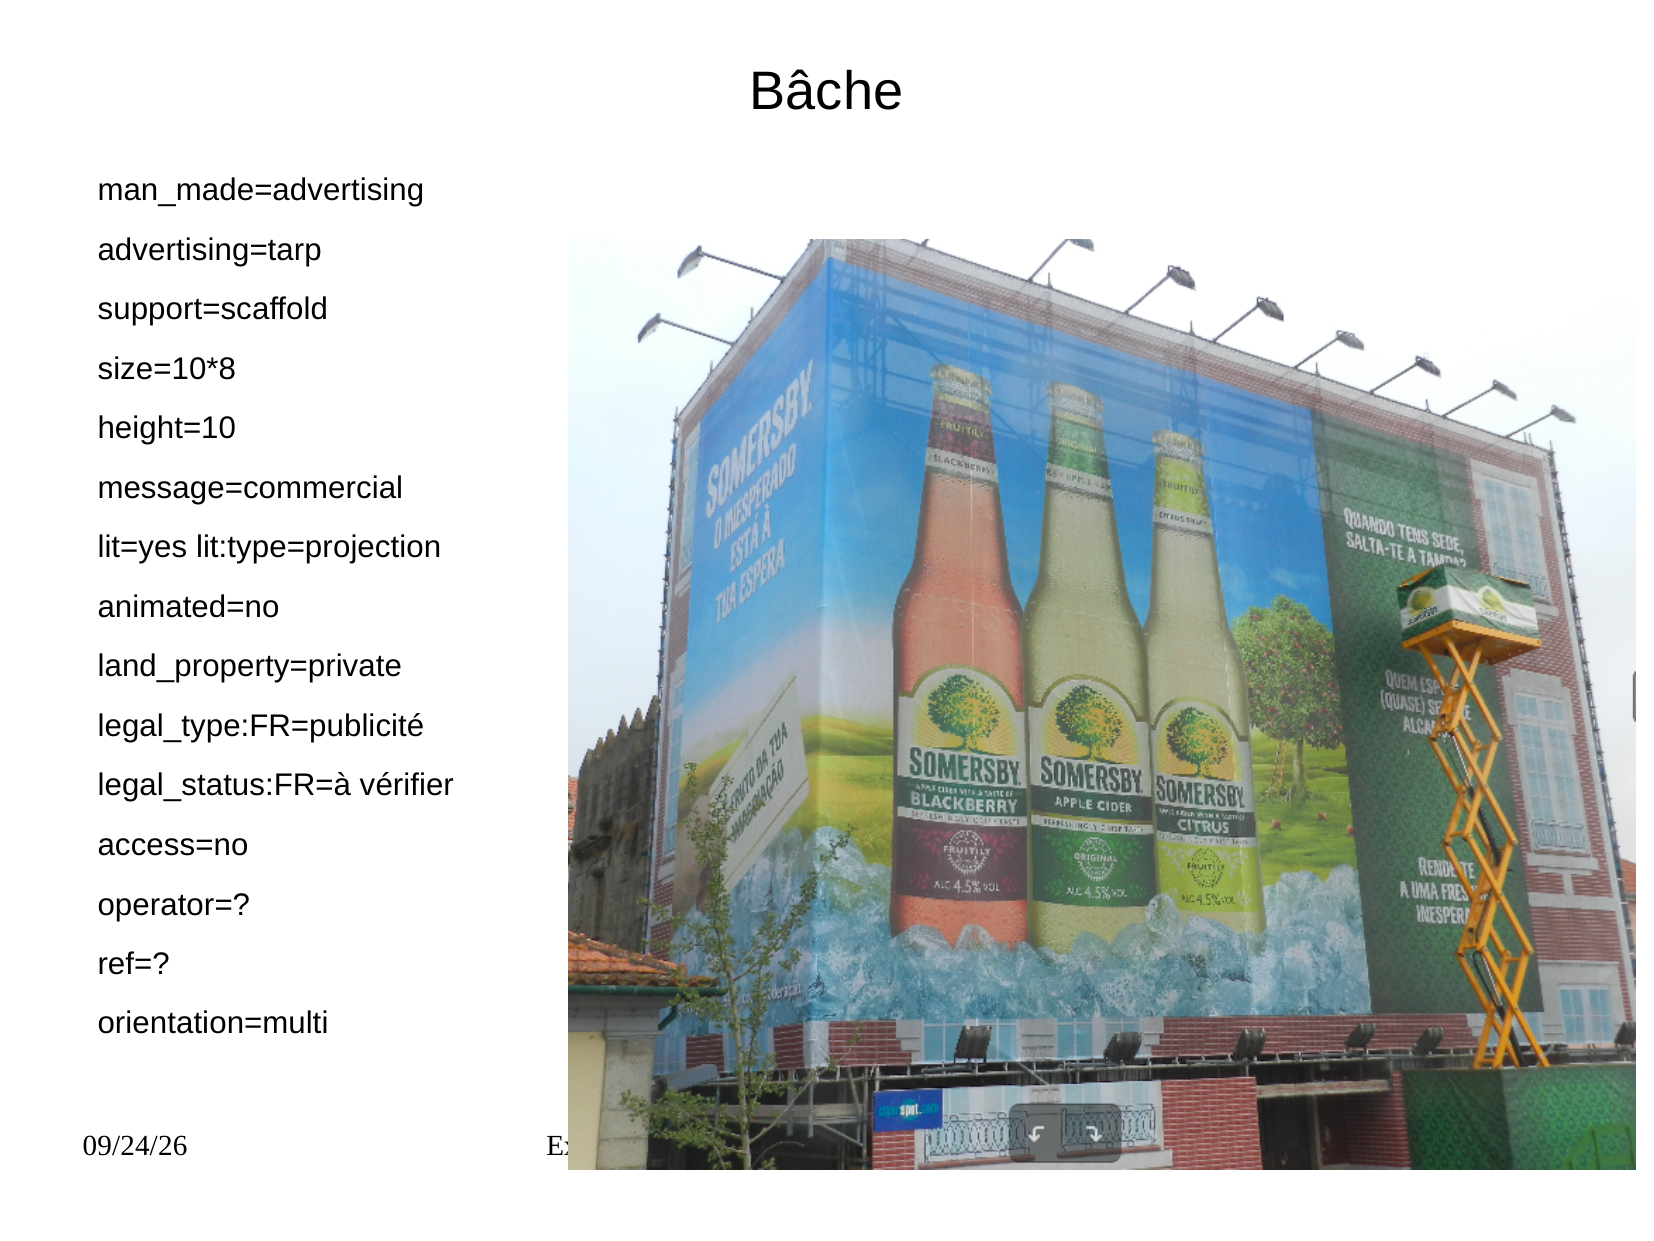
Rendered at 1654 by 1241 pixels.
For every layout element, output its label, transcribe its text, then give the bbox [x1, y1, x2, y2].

text_box man_made=advertising advertising=tarp support=scaffold size=10*8 height=10 message=commercial lit=yes lit:type=projection animated=no land_property=private legal_type:FR=publicité legal_status:FR=à vérifier access=no operator=? ref=? orientation=multi [82, 165, 781, 1048]
title Bâche [82, 30, 1571, 152]
picture [568, 239, 1636, 1171]
